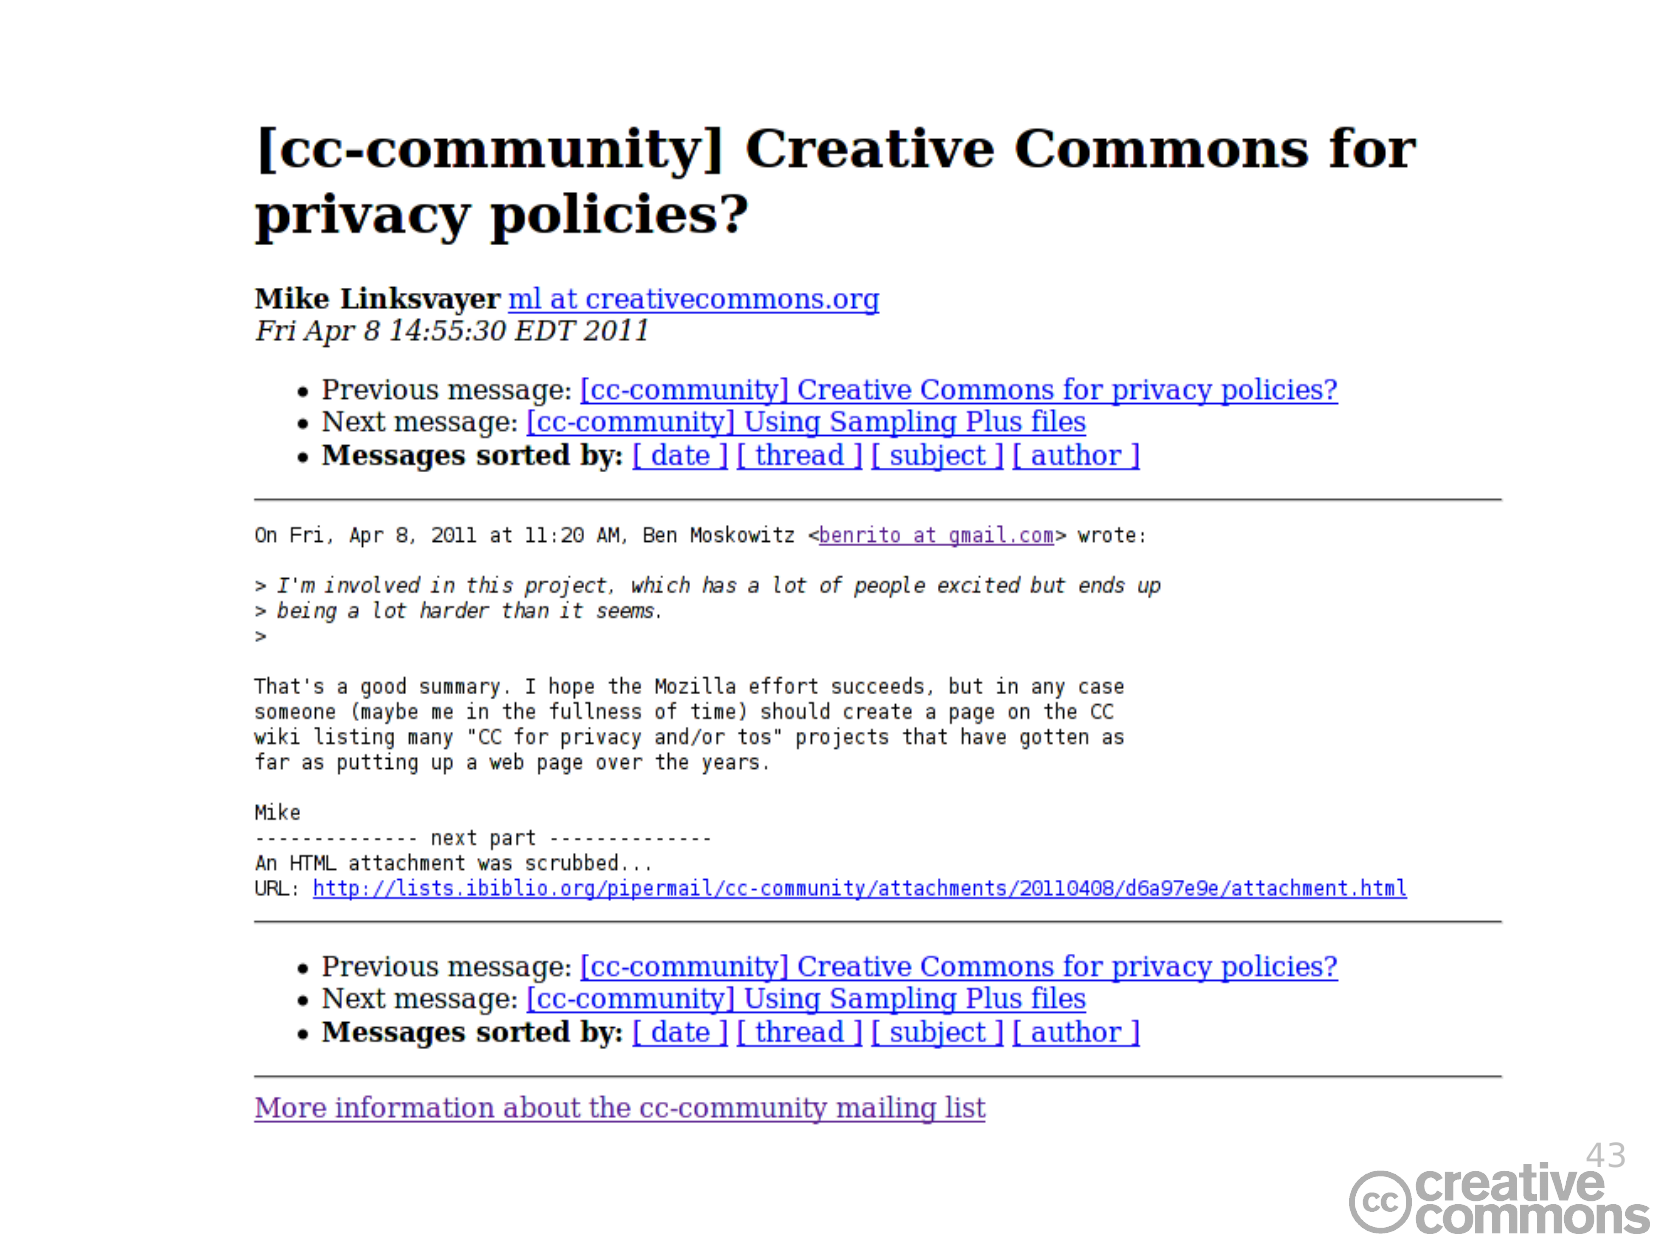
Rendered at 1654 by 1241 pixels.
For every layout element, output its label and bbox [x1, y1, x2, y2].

picture [1349, 1162, 1650, 1234]
picture [241, 102, 1517, 1138]
